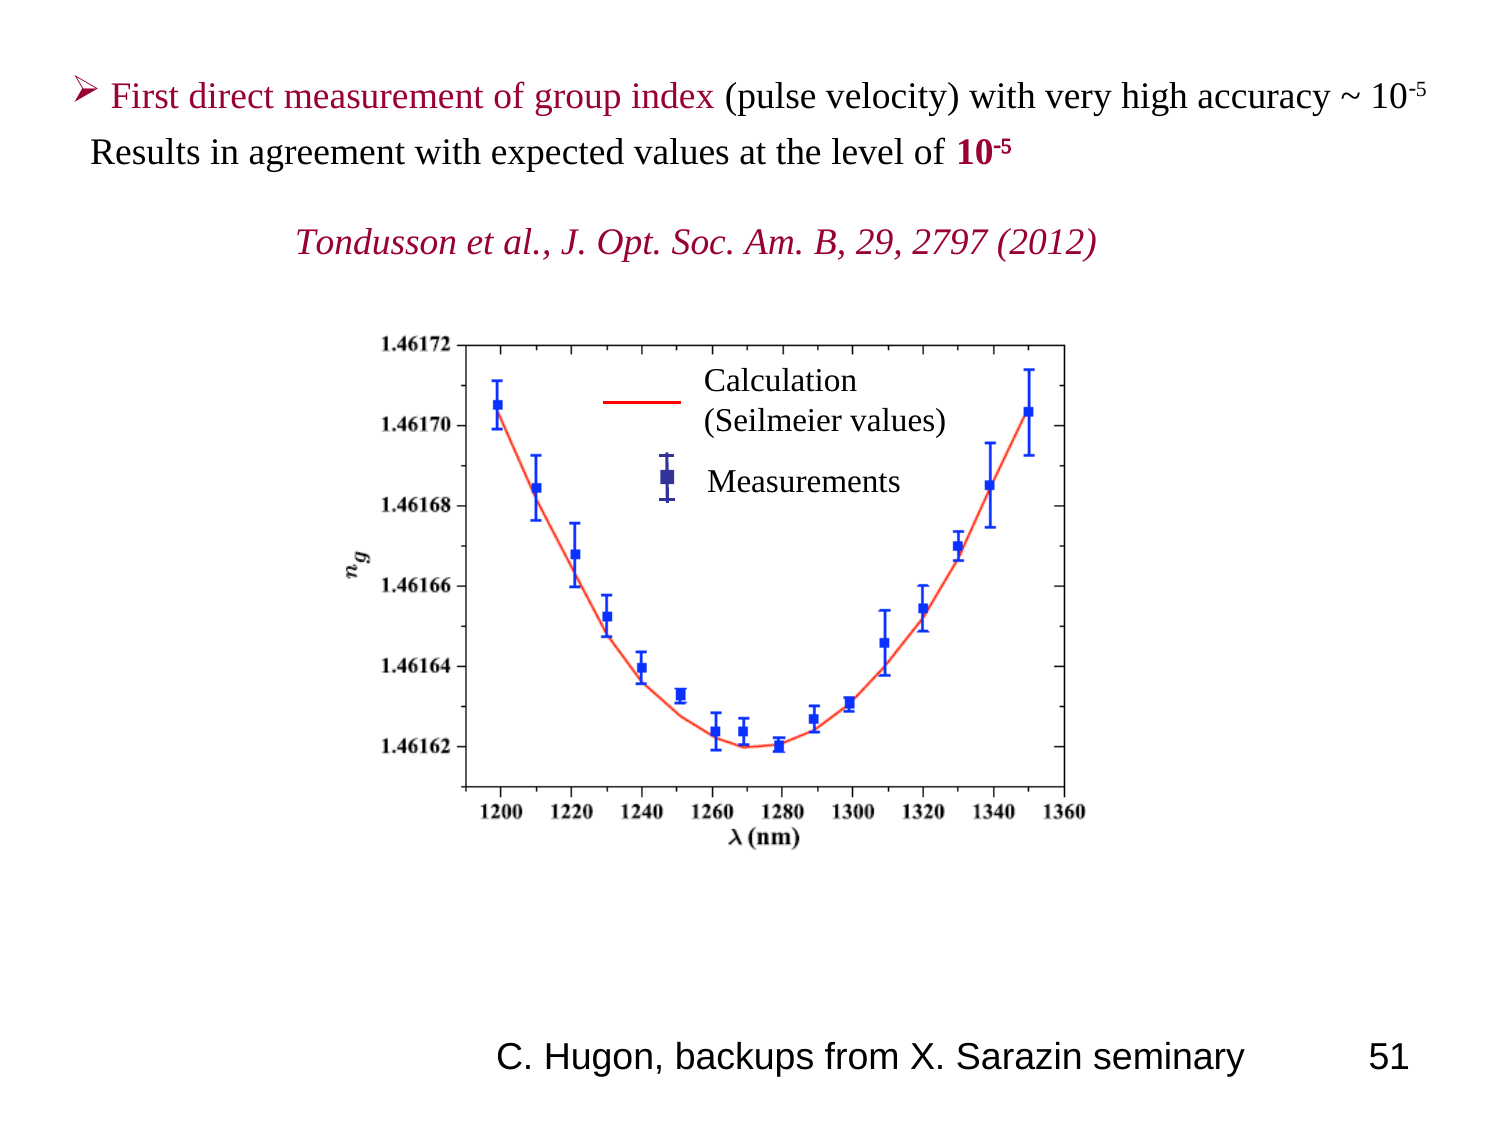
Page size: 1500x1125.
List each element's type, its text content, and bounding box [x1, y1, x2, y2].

text_box Calculation (Seilmeier values) [689, 350, 962, 446]
text_box Tondusson et al., J. Opt. Soc. Am. B, 29, 2797 (2012) [280, 200, 1122, 270]
text_box [669, 469, 675, 485]
picture [320, 320, 1098, 860]
text_box First direct measurement of group index (pulse velocity) with very high accuracy ~ 10 Results in agreement with expected values at the level of 10 [56, 51, 1442, 180]
text_box Measurements [692, 443, 917, 508]
text_box [660, 469, 665, 485]
